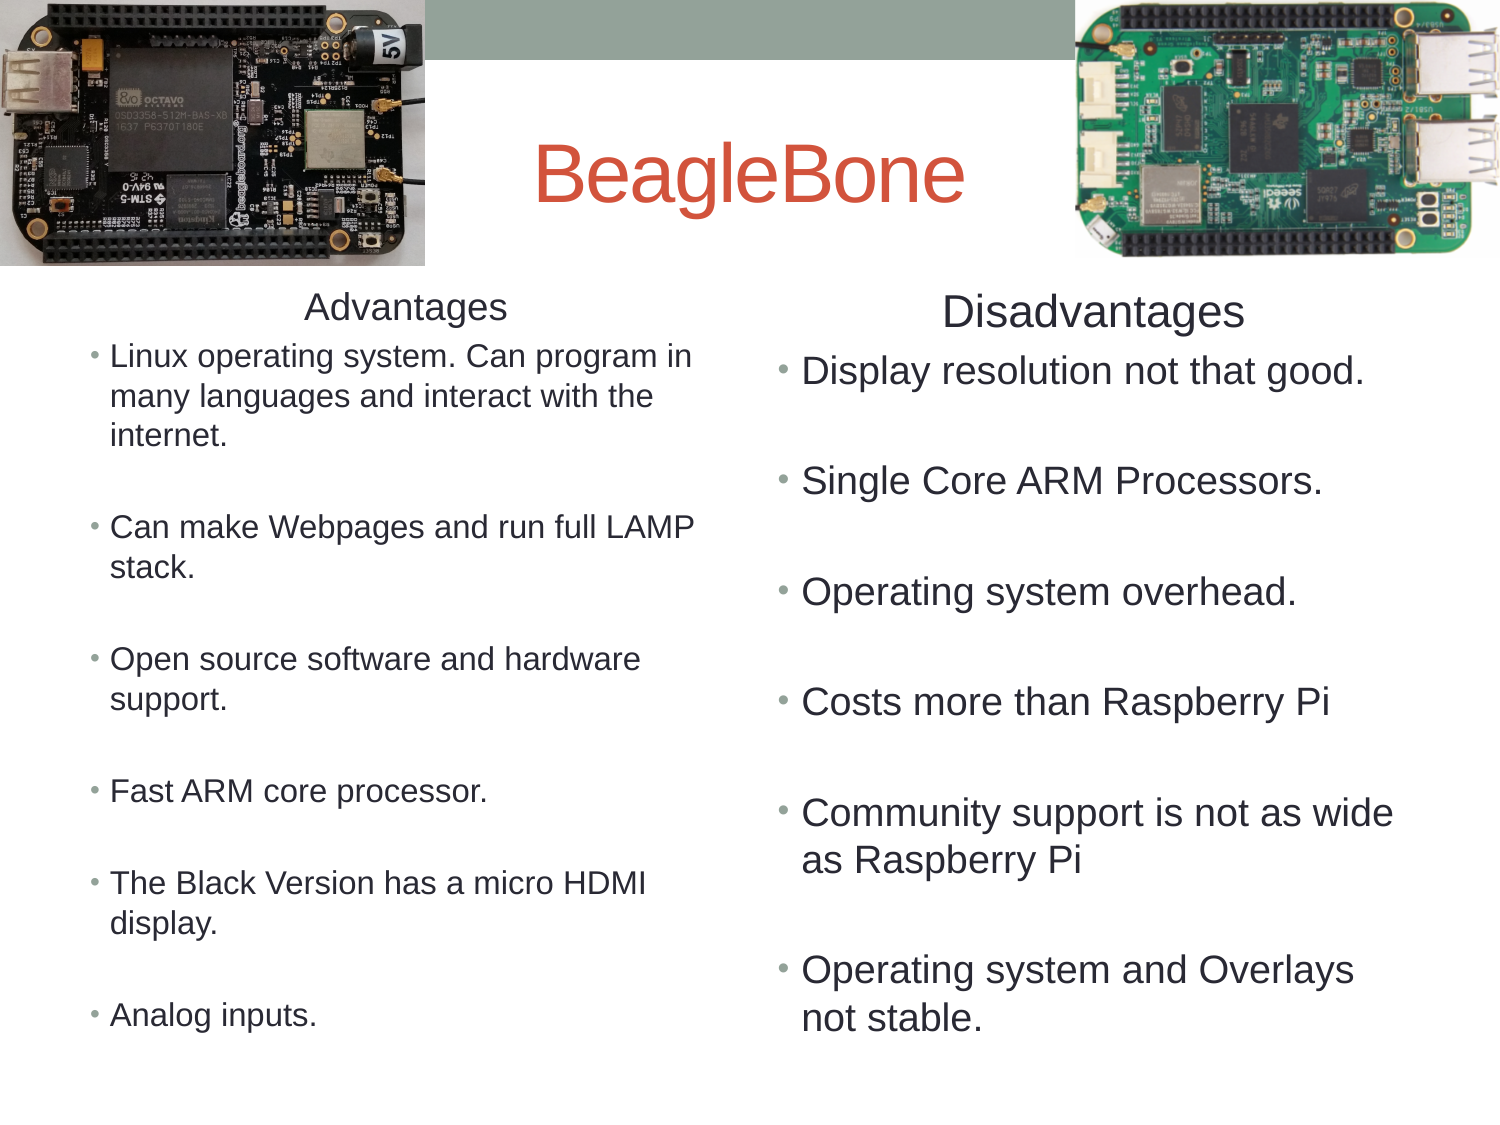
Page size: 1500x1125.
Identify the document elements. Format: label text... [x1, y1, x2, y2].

picture [0, 0, 425, 266]
picture [1075, 0, 1500, 258]
list Disadvantages Display resolution not that good. Single Core ARM Processors. Operating system overhead. Costs more than Raspberry Pi Community support is not as wide as Raspberry Pi Operating system and Overlays not stable. [762, 274, 1425, 1049]
list Advantages Linux operating system. Can program in many languages and interact with the internet. Can make Webpages and run full LAMP stack. Open source software and hardware support. Fast ARM core processor. The Black Version has a micro HDMI display. Analog inputs. [75, 274, 738, 1049]
title BeagleBone [425, 87, 1075, 250]
